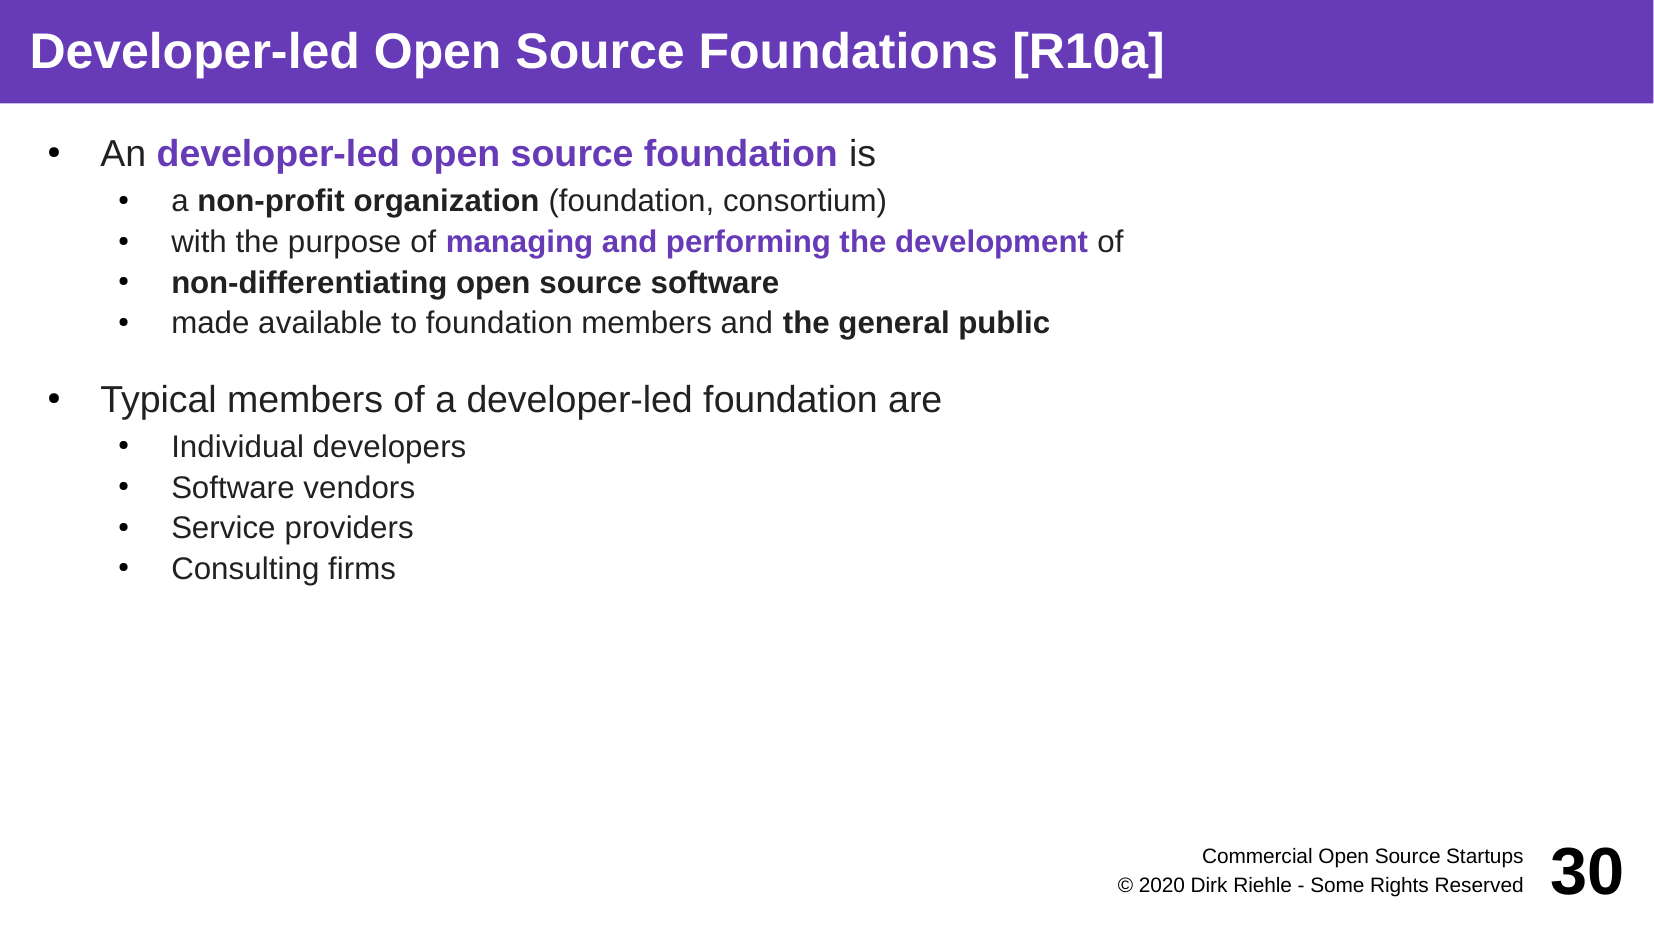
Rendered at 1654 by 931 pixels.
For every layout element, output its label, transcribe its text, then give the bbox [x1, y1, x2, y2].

list An developer-led open source foundation is a non-profit organization (foundation, consortium) with the purpose of managing and performing the development of non-differentiating open source software made available to foundation members and the general public Typical members of a developer-led foundation are Individual developers Software vendors Service providers Consulting firms [29, 132, 1625, 813]
title Developer-led Open Source Foundations [R10a] [0, 0, 1654, 104]
